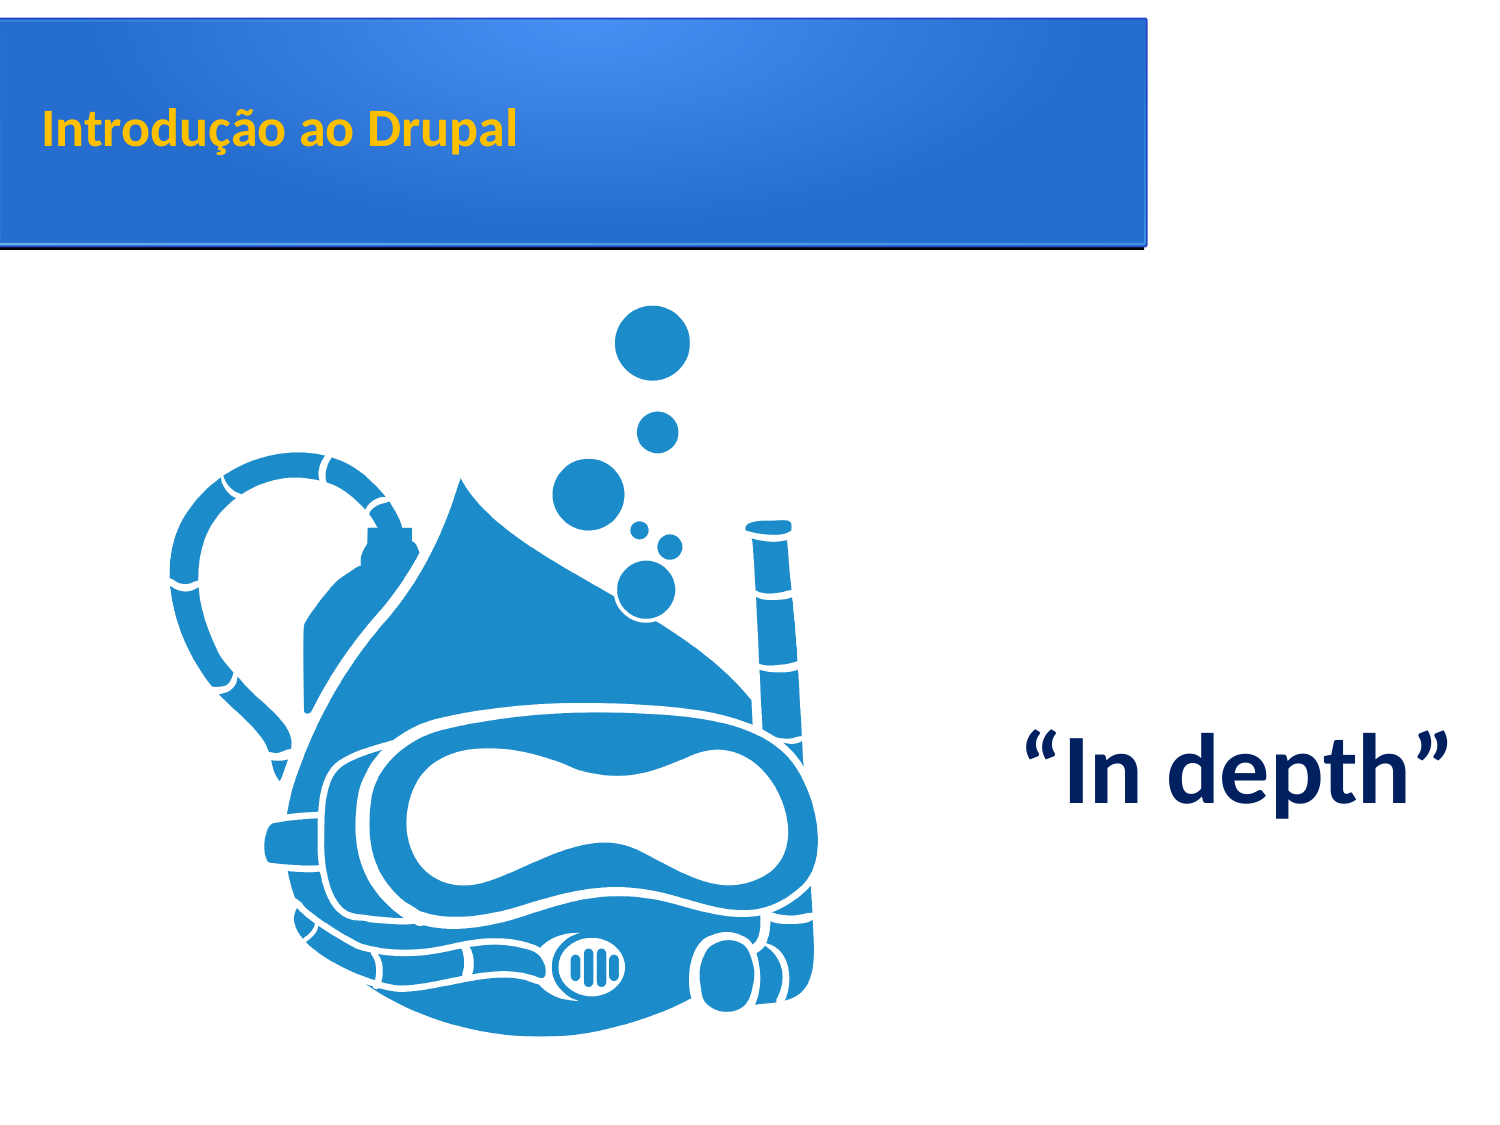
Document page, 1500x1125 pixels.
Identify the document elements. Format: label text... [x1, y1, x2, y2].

text_box Introdução ao Drupal [41, 41, 1111, 225]
picture [118, 259, 901, 1087]
title “In depth” [901, 657, 1471, 870]
